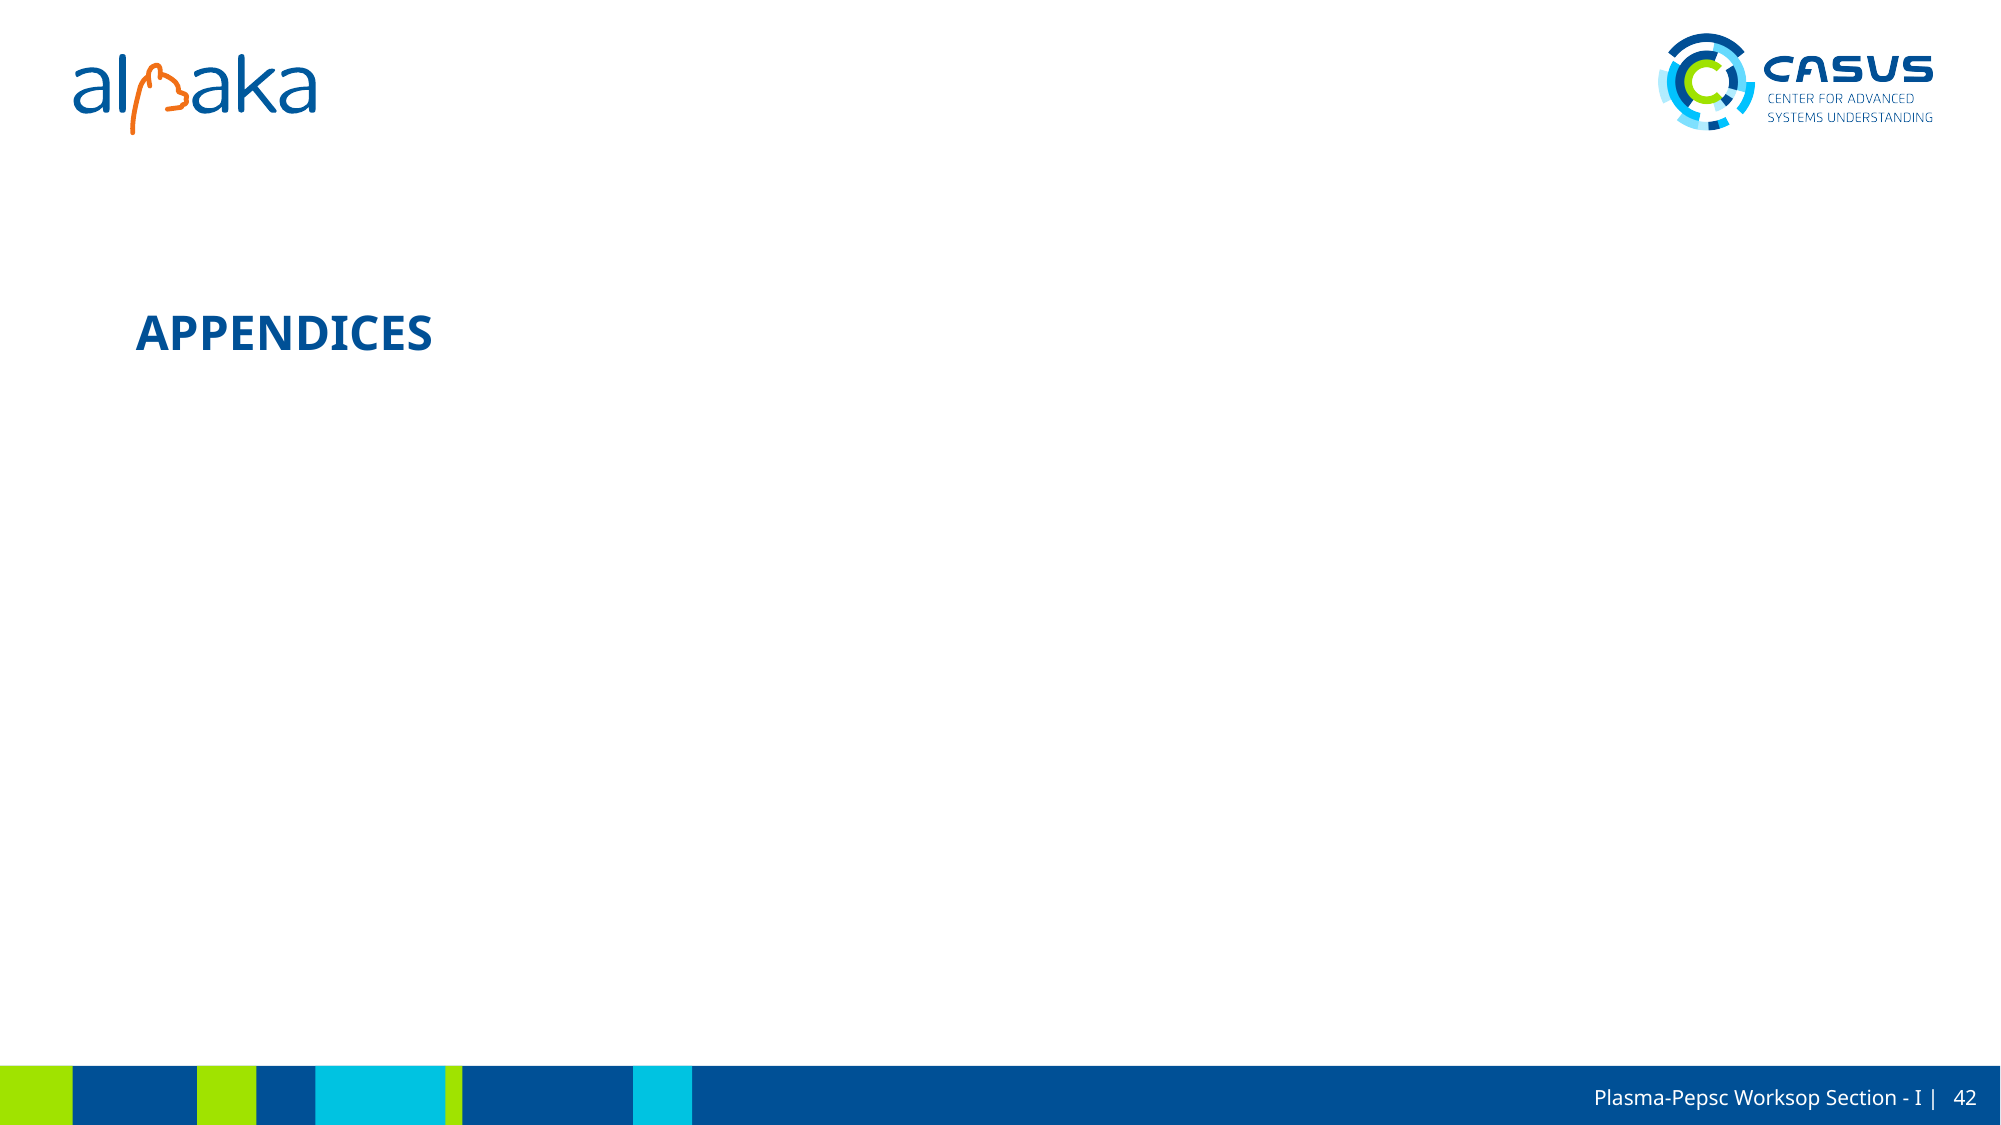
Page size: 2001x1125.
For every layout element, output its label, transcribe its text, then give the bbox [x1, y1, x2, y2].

title APPENDICES [135, 298, 1684, 367]
picture [72, 53, 317, 136]
picture [1658, 33, 1933, 131]
